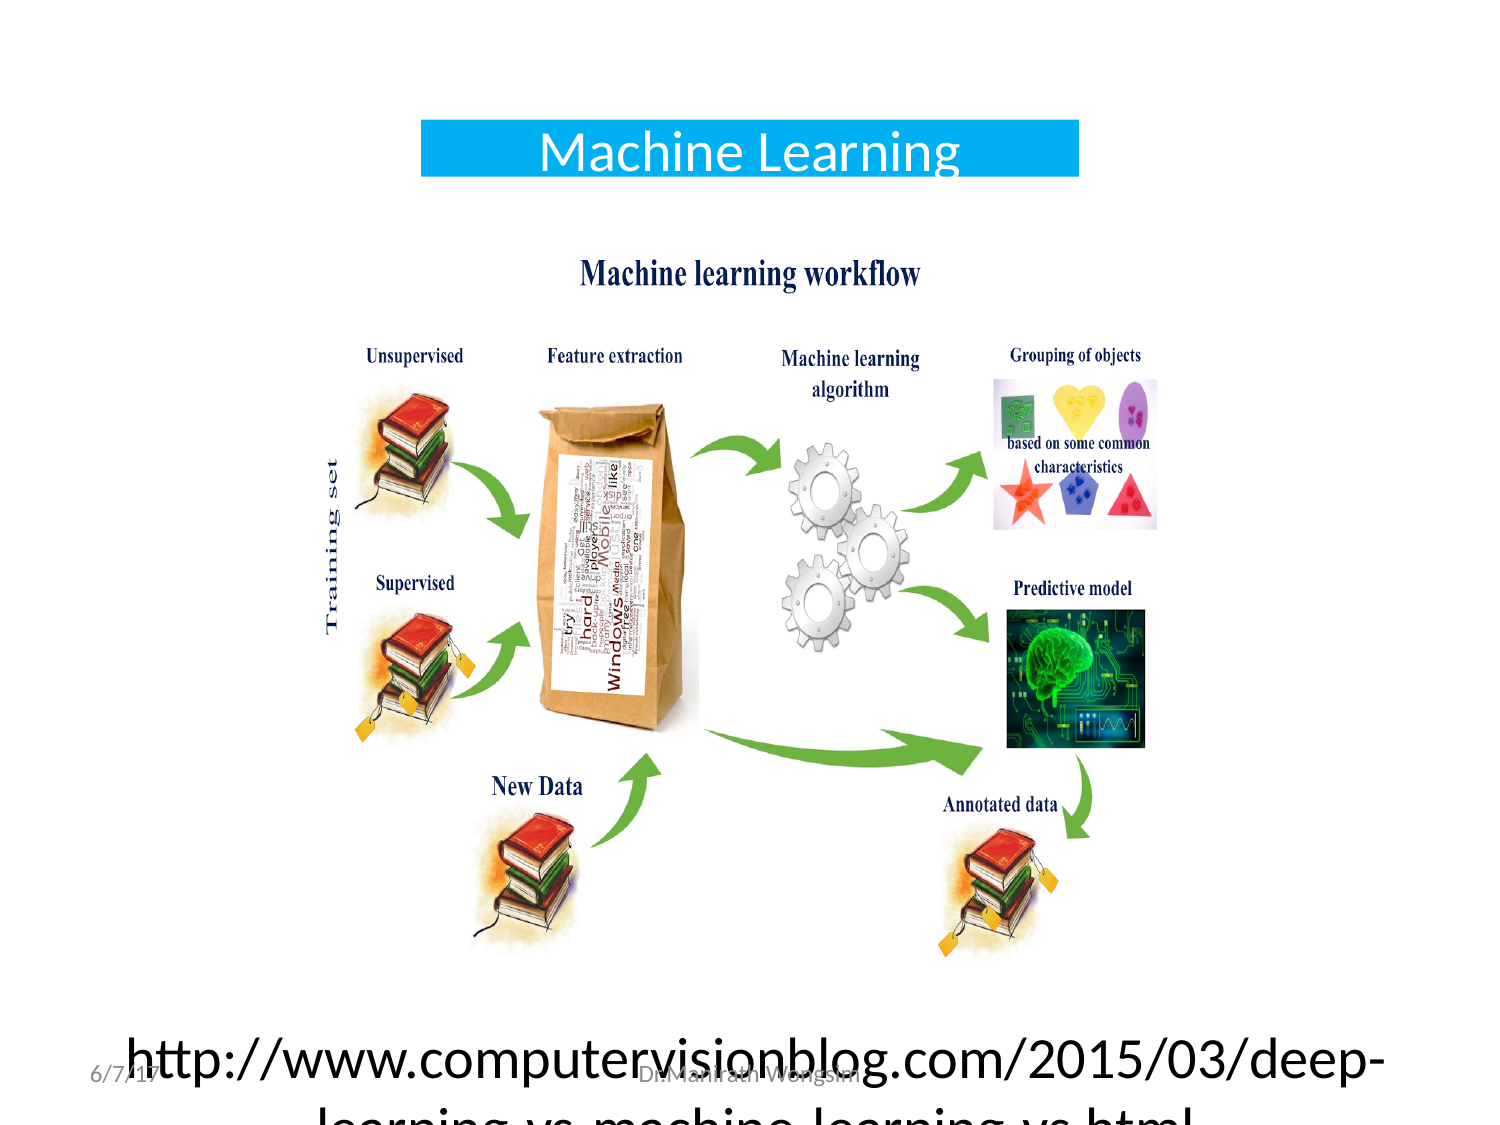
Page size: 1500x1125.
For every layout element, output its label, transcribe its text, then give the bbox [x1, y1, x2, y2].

text_box http://www.computervisionblog.com/2015/03/deep-learning-vs-machine-learning-vs.html [11, 1013, 1500, 1125]
picture [303, 214, 1197, 976]
text_box Machine Learning [421, 119, 1079, 177]
text_box Dr.Manirath Wongsim [512, 1042, 988, 1103]
text_box 6/7/17 [74, 1042, 425, 1103]
